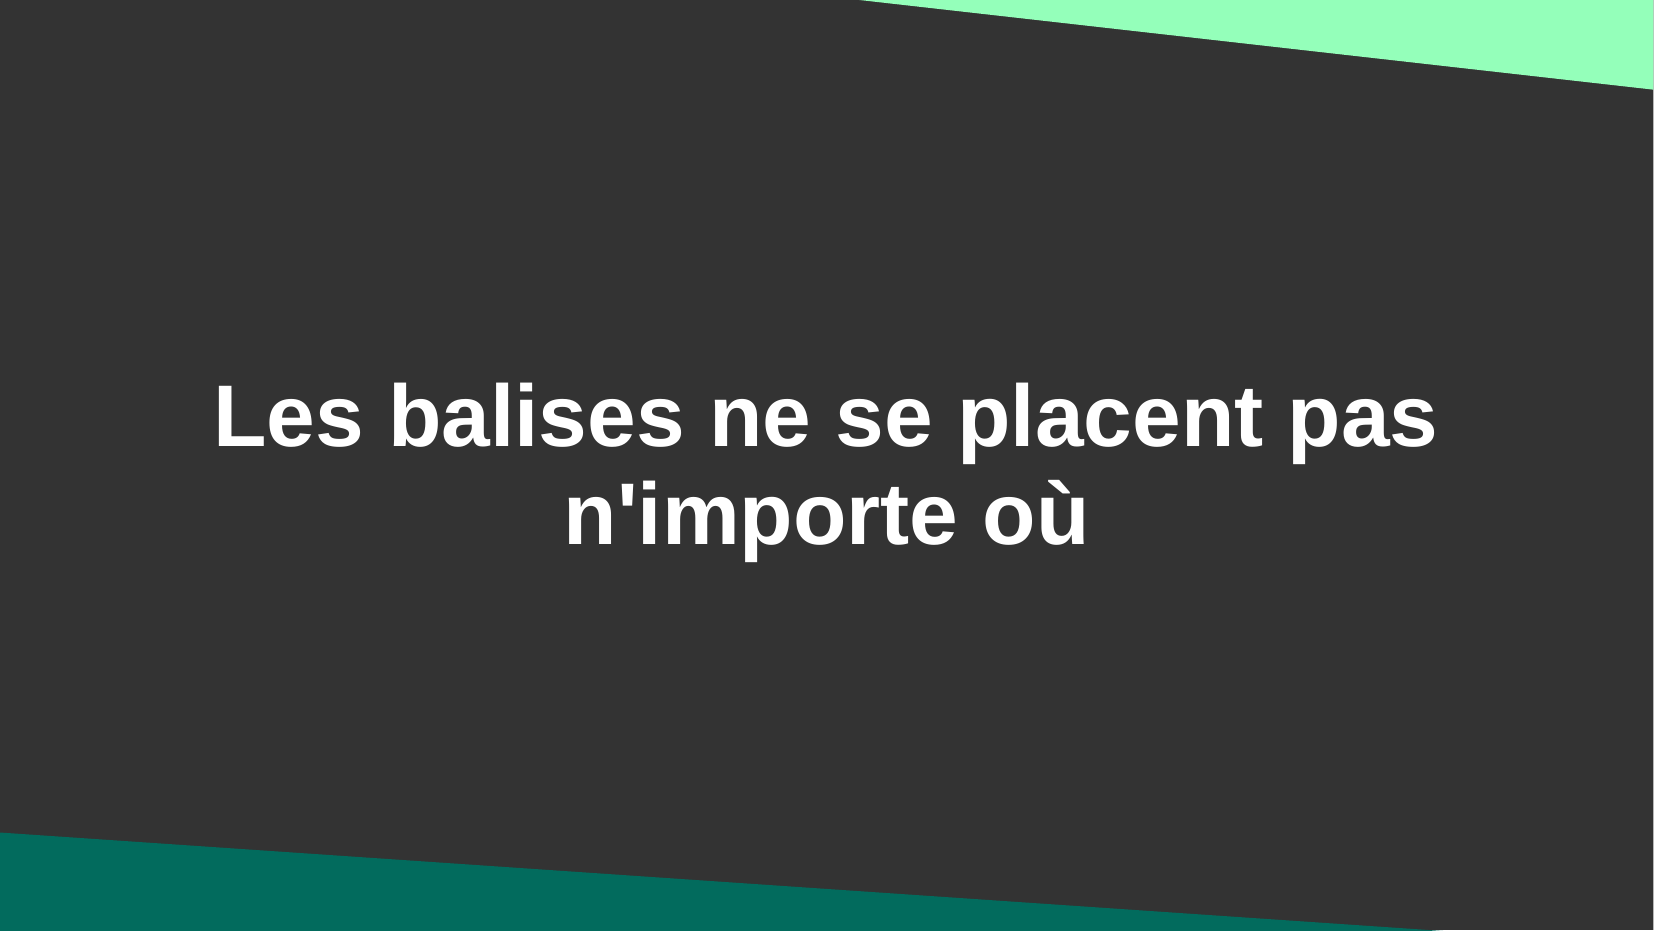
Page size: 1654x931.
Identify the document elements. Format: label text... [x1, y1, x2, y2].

title Les balises ne se placent pas n'importe où [31, 367, 1622, 563]
text_box [859, 0, 1654, 90]
